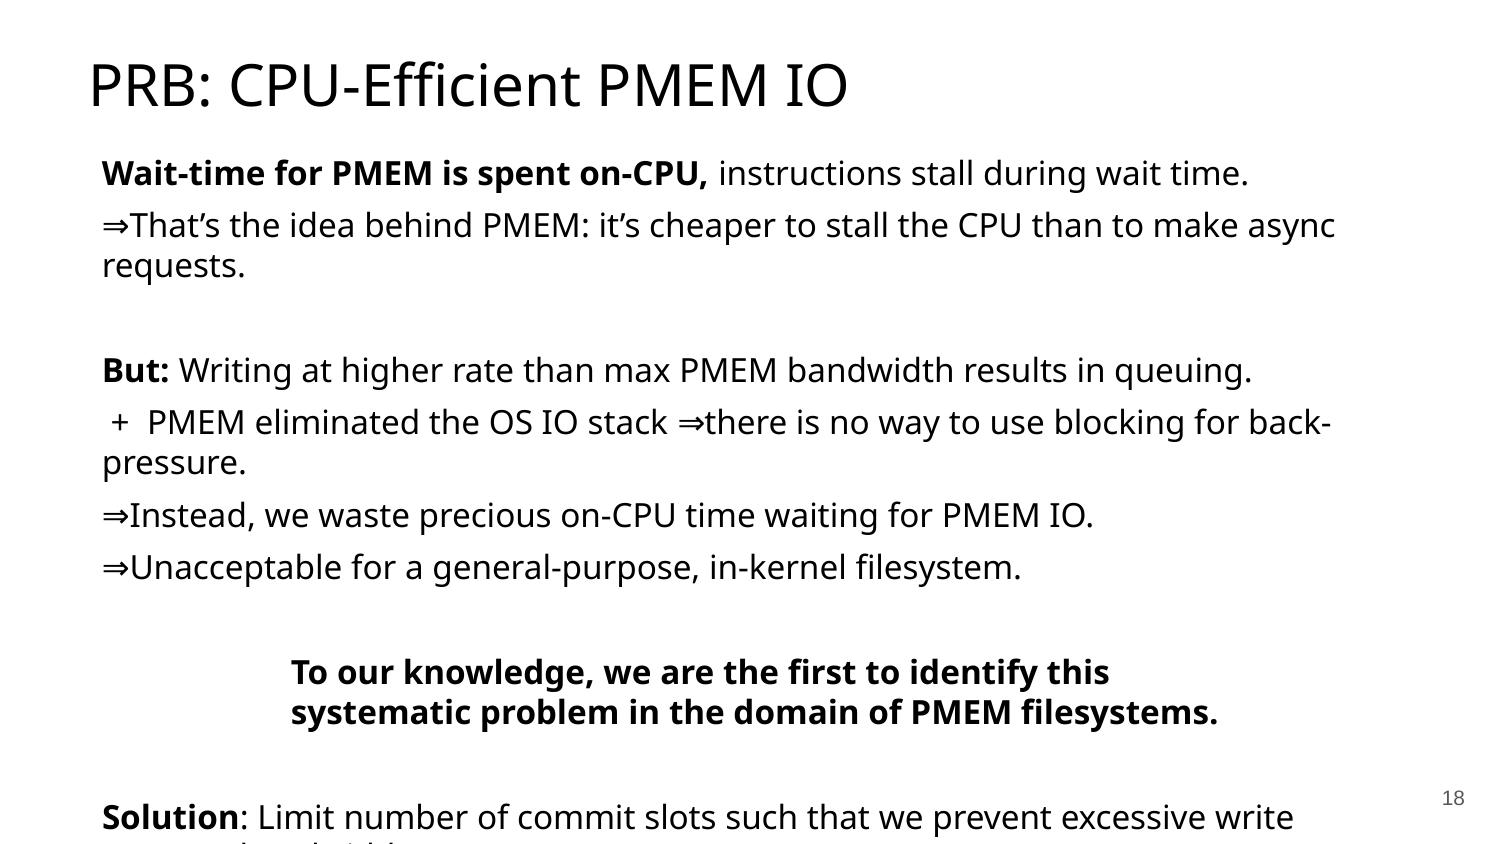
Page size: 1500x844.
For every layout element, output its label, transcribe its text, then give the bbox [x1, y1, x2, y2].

title PRB: CPU-Efficient PMEM IO [73, 33, 1390, 165]
slide_number <number> [1389, 764, 1480, 830]
text_box Wait-time for PMEM is spent on-CPU, instructions stall during wait time. ⇒That’s the idea behind PMEM: it’s cheaper to stall the CPU than to make async requests. But: Writing at higher rate than max PMEM bandwidth results in queuing. + PMEM eliminated the OS IO stack ⇒there is no way to use blocking for back-pressure. ⇒Instead, we waste precious on-CPU time waiting for PMEM IO. ⇒Unacceptable for a general-purpose, in-kernel filesystem. To our knowledge, we are the first to identify this systematic problem in the domain of PMEM filesystems. Solution: Limit number of commit slots such that we prevent excessive write bandwidth ⇒semaphore shifts wait time off the CPU. [86, 136, 1454, 738]
